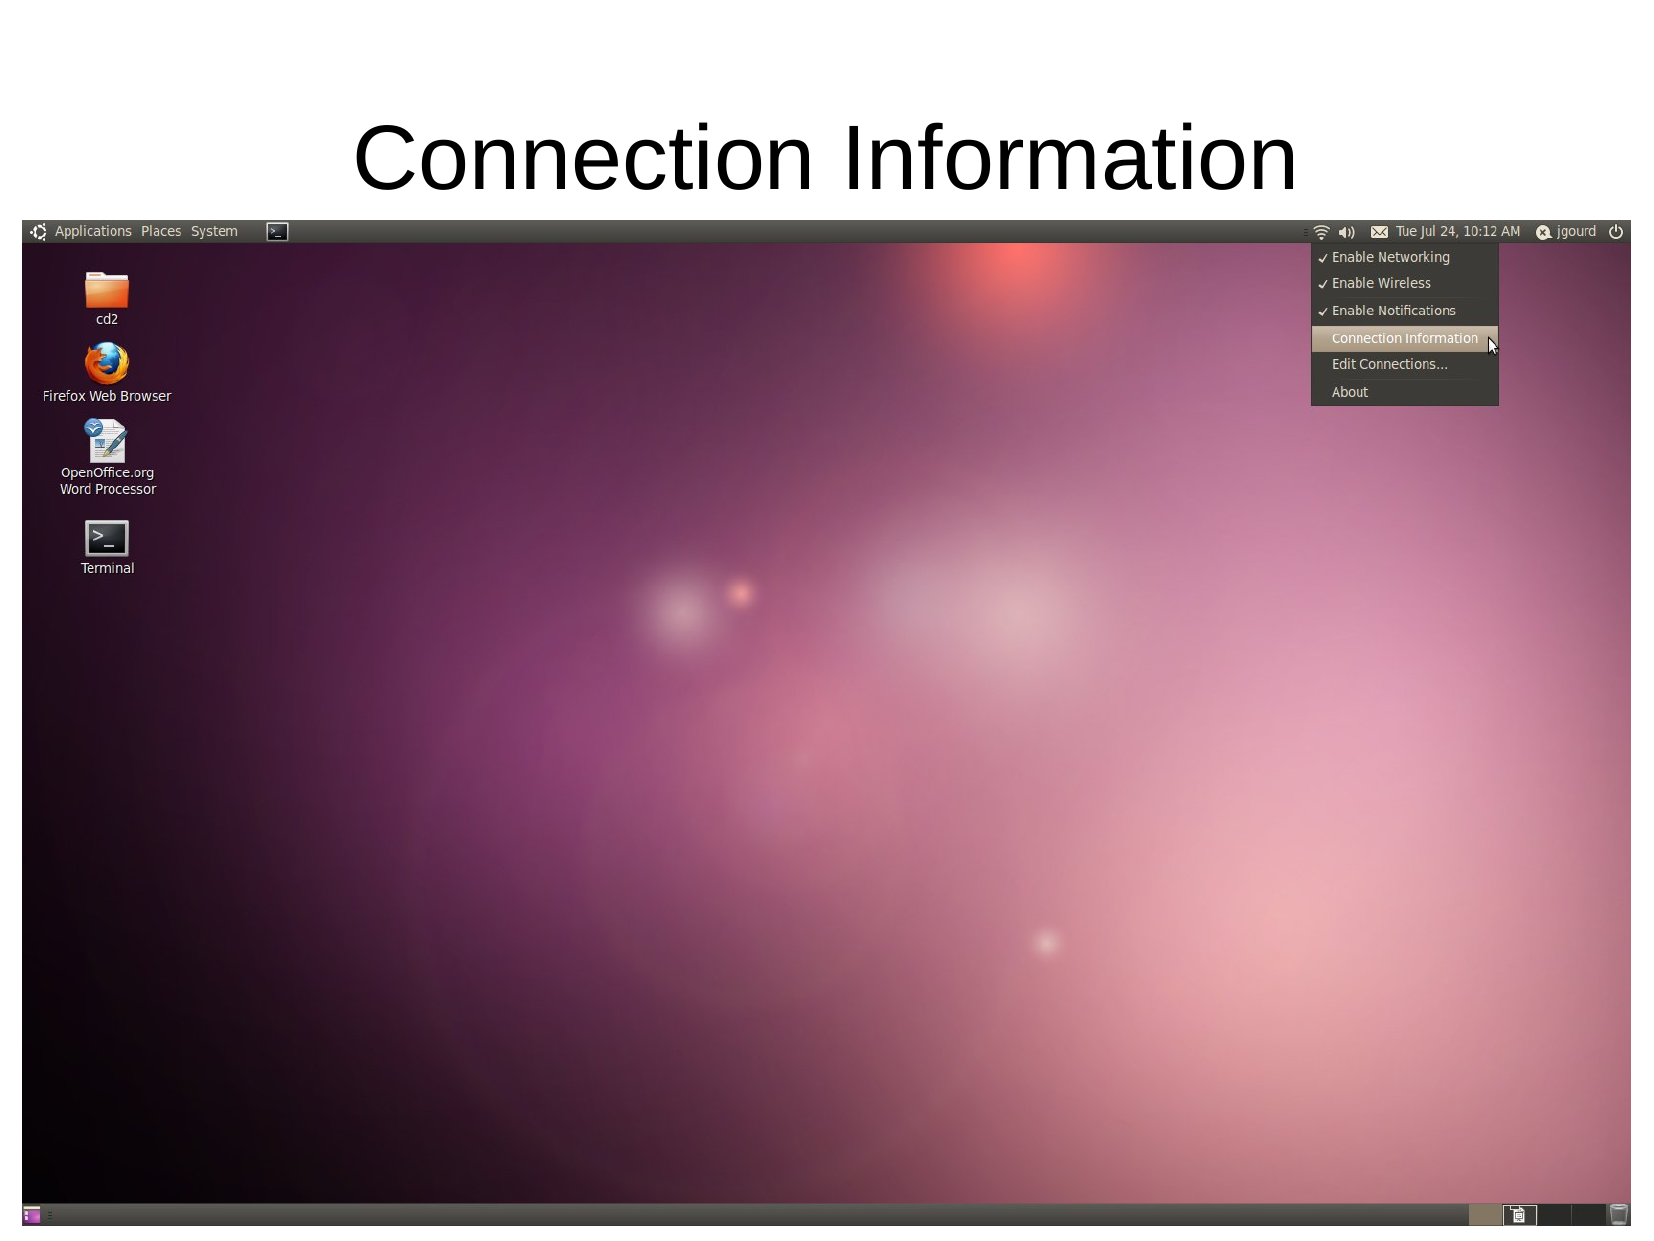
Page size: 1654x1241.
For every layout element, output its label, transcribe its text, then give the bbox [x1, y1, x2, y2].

picture [22, 220, 1631, 1226]
title Connection Information [82, 49, 1571, 220]
